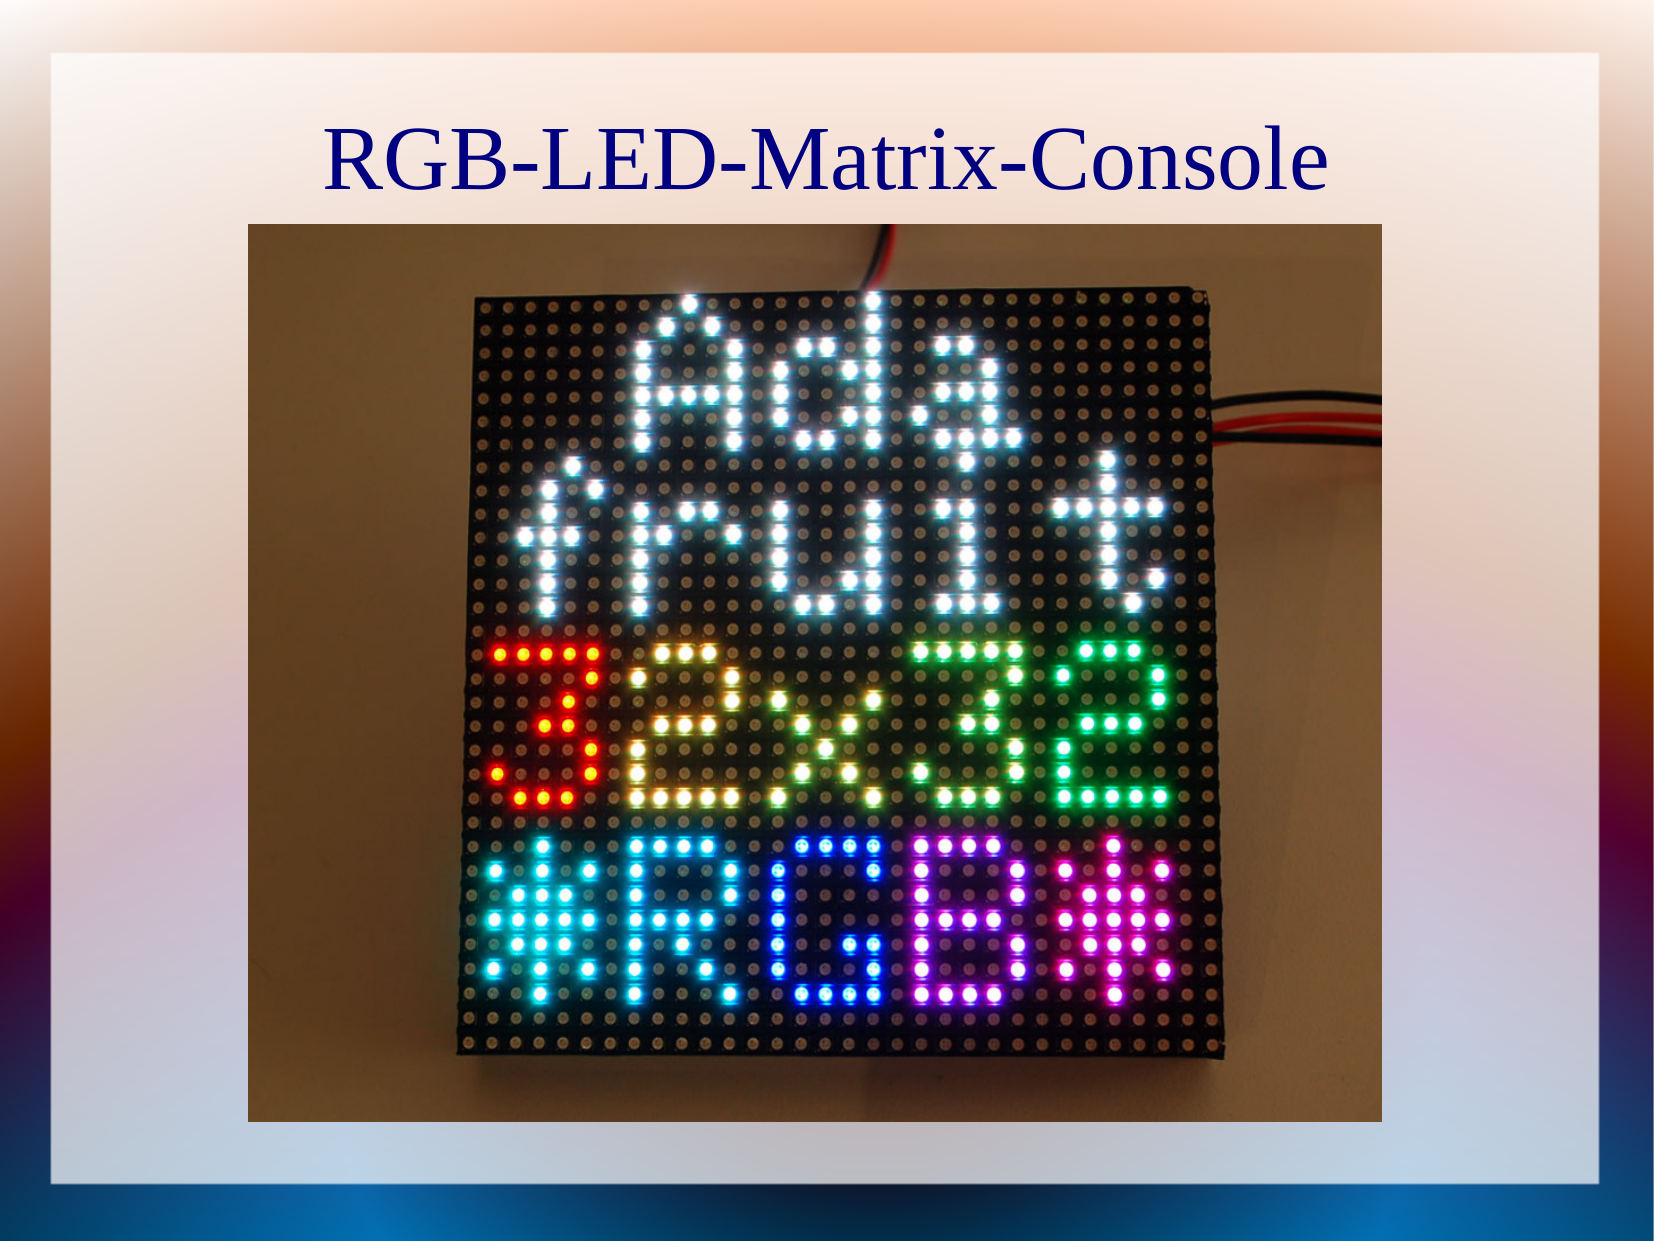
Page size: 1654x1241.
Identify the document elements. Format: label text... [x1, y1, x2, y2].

picture [0, 0, 1654, 1241]
title RGB-LED-Matrix-Console [82, 55, 1571, 263]
